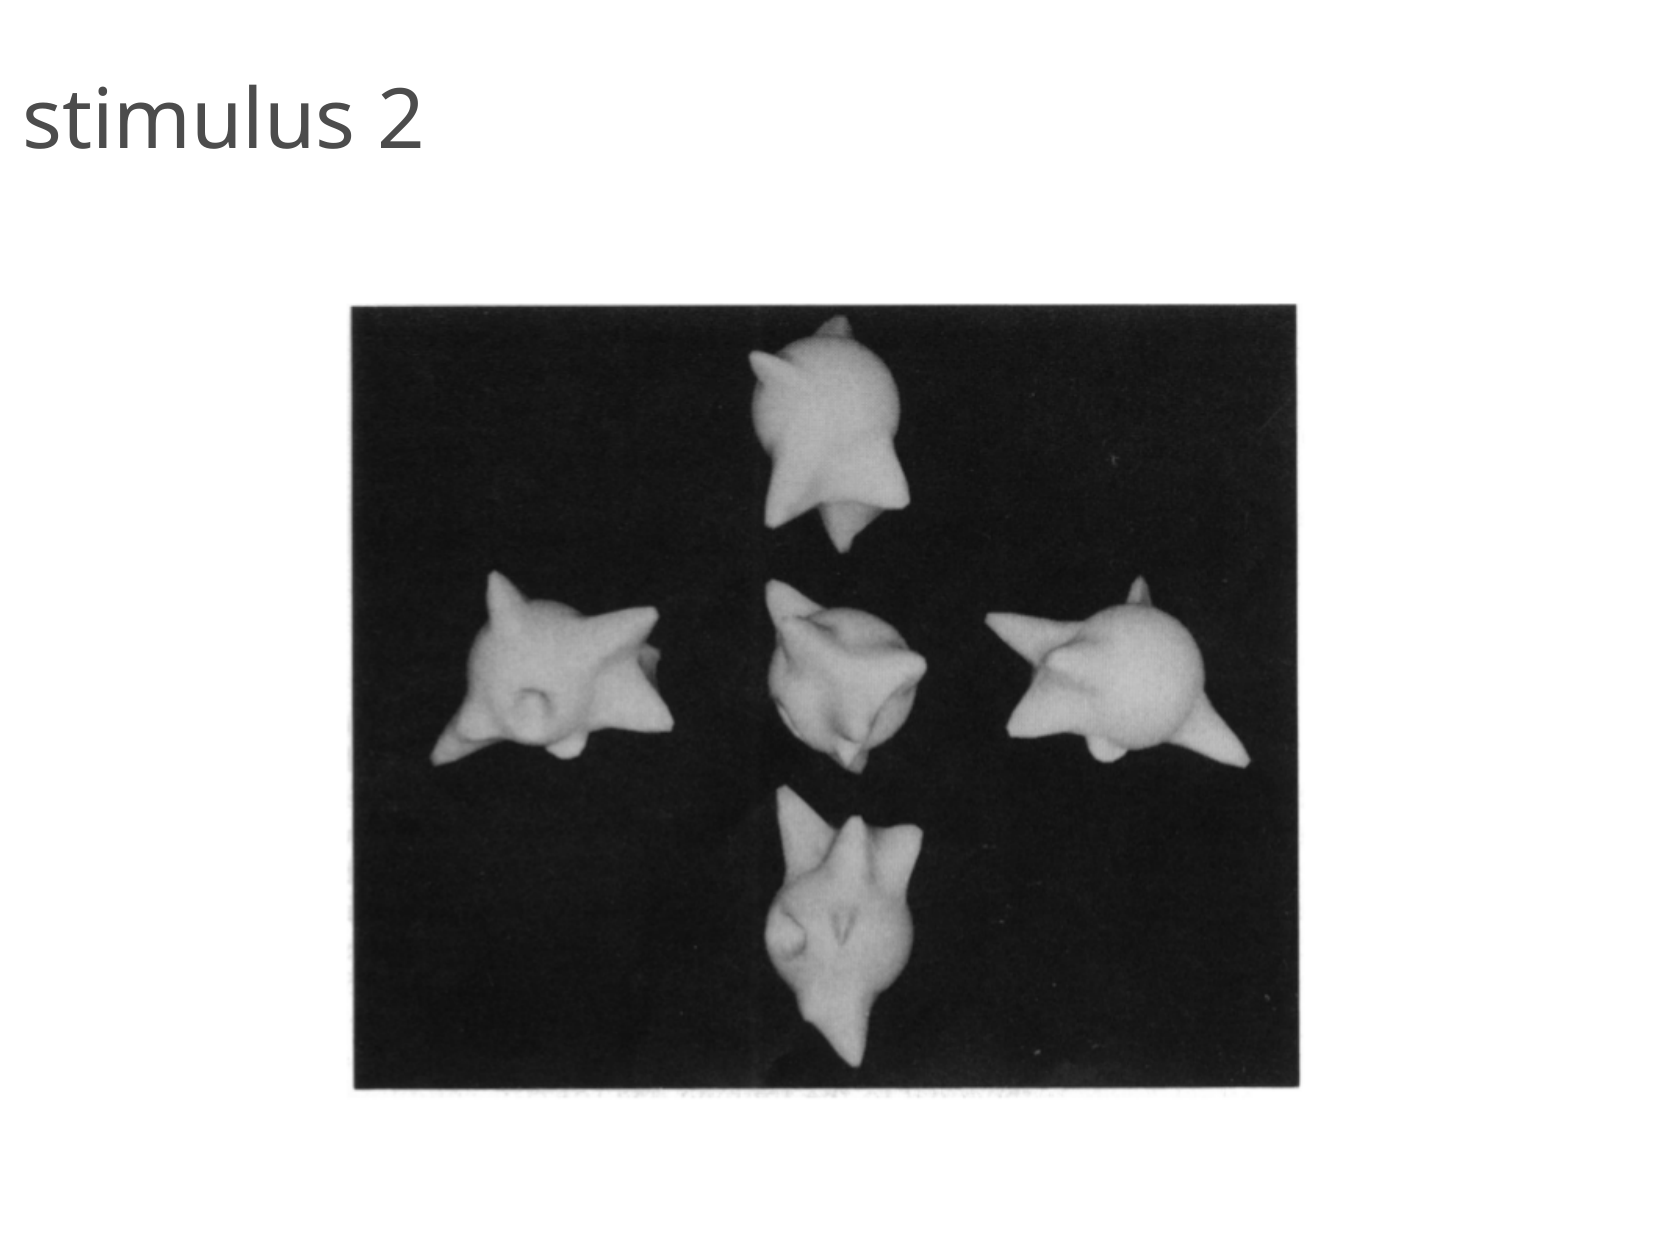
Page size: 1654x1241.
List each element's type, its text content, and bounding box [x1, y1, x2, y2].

picture [342, 293, 1312, 1101]
title stimulus 2 [22, 19, 1654, 213]
